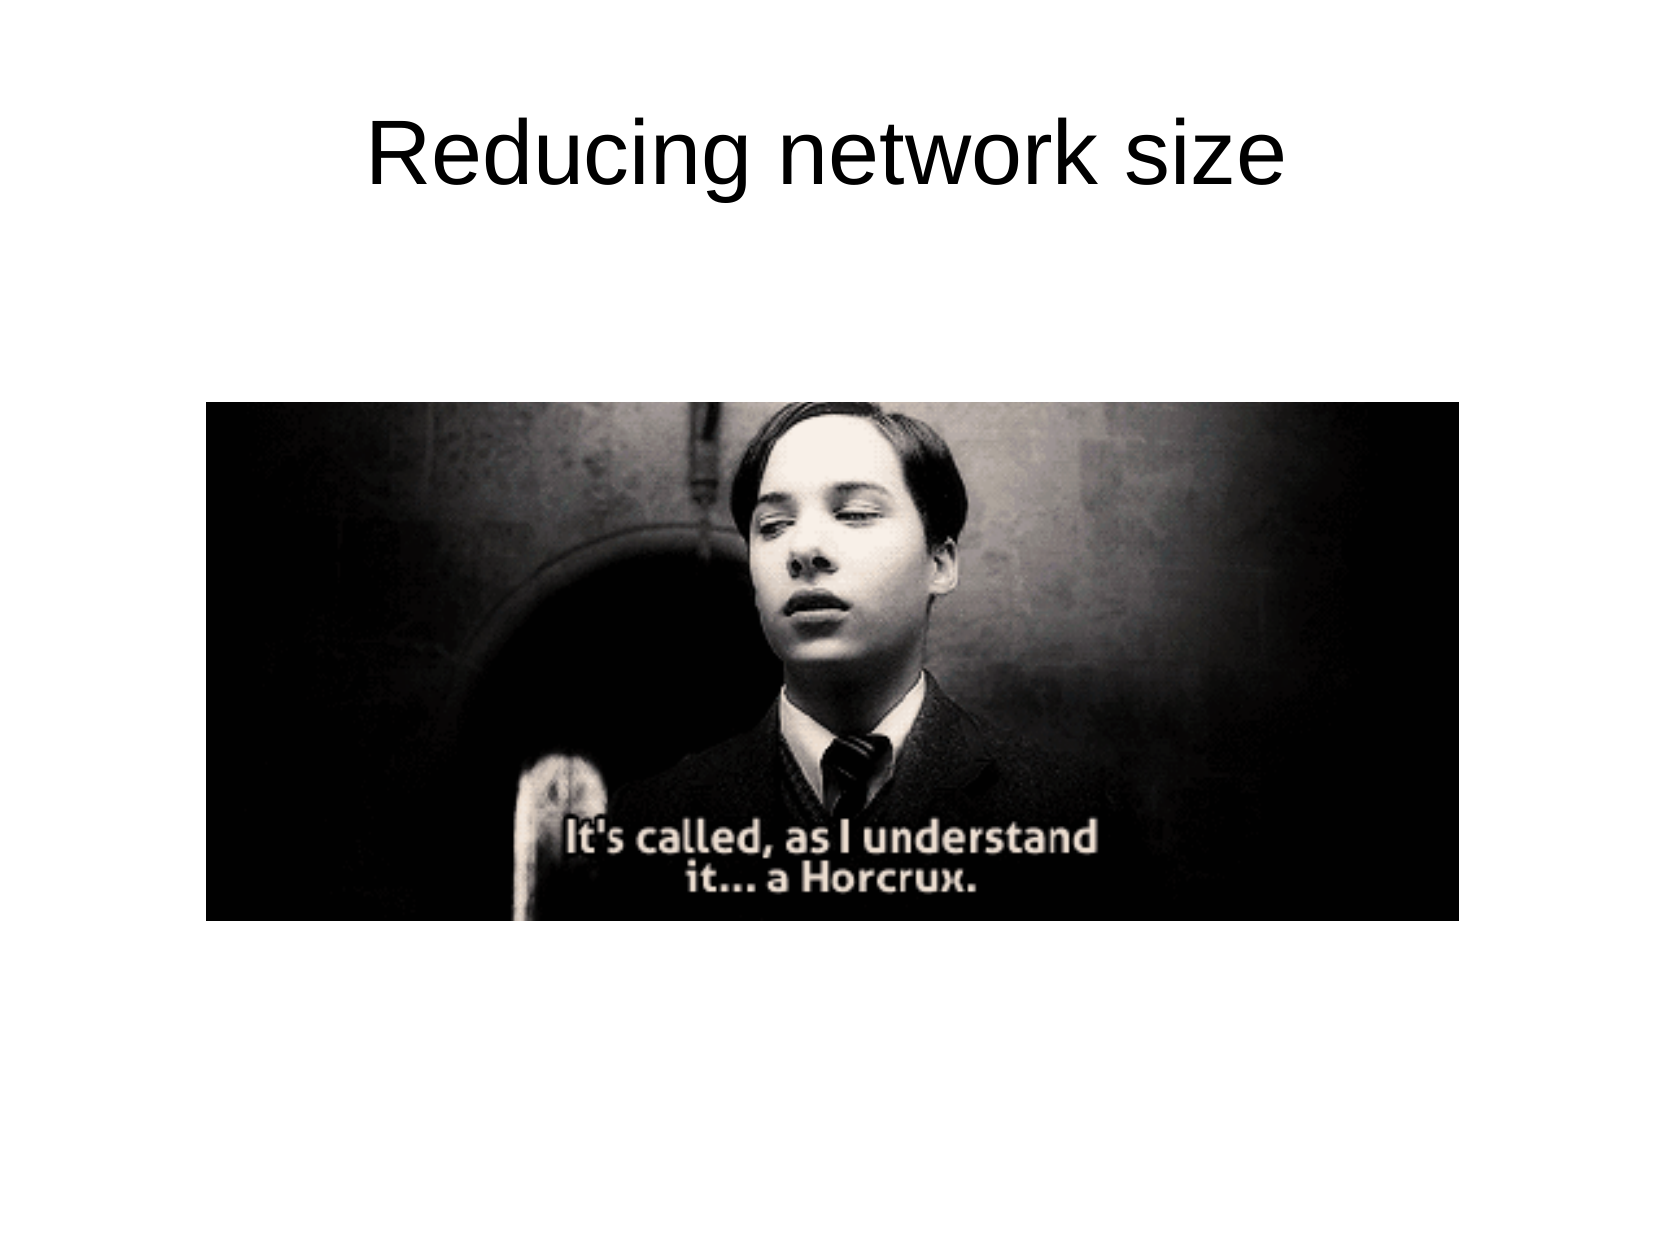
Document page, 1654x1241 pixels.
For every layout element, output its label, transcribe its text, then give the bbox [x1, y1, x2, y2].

picture [206, 402, 1459, 922]
title Reducing network size [82, 49, 1571, 257]
